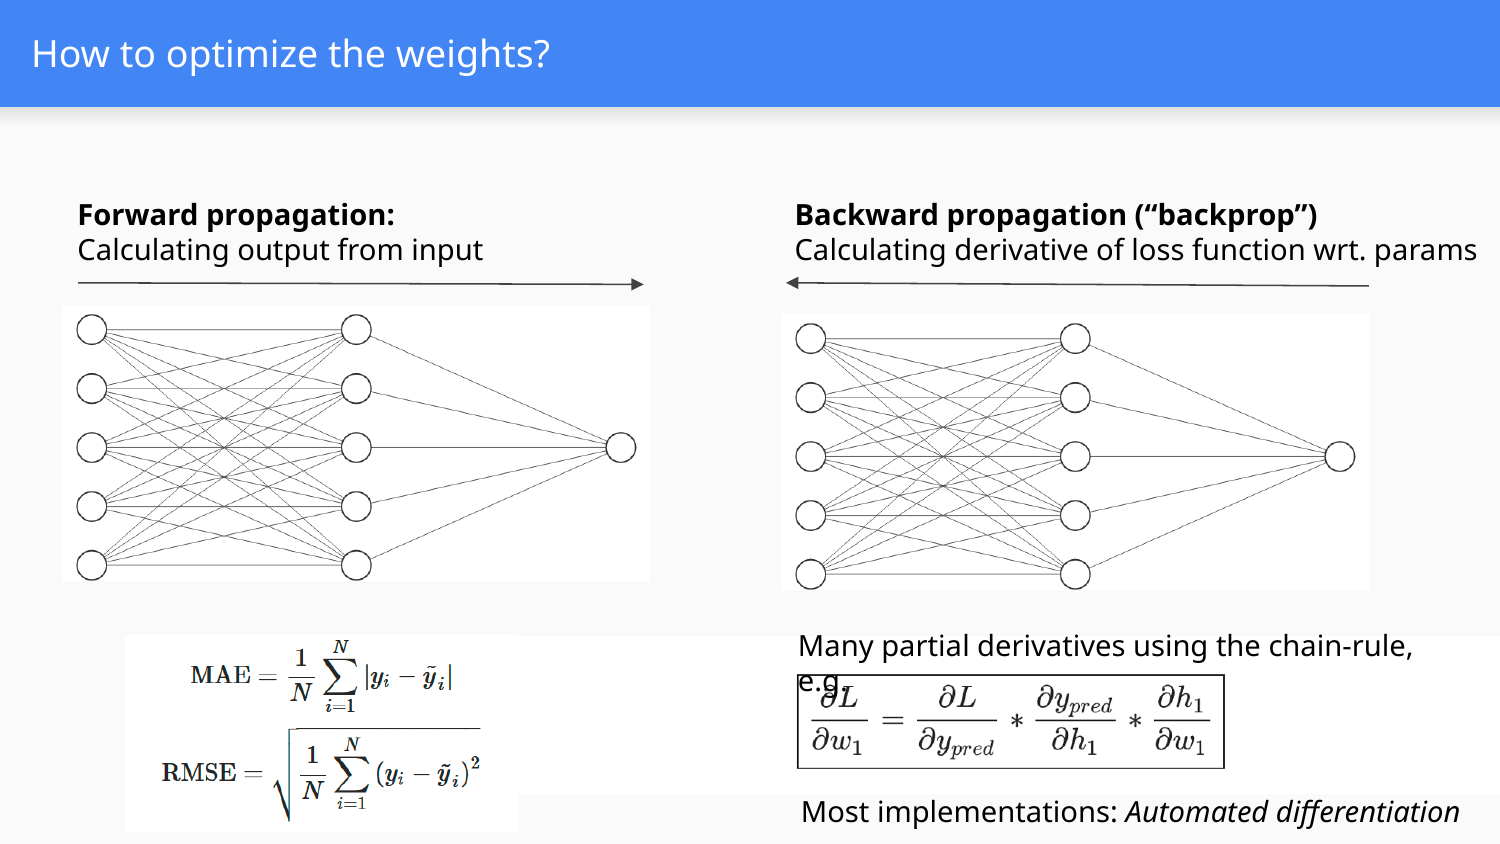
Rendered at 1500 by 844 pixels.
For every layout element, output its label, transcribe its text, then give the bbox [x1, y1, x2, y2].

text_box Most implementations: Automated differentiation [785, 778, 1500, 844]
picture [826, 679, 835, 689]
title How to optimize the weights? [16, 2, 1464, 102]
text_box Forward propagation: Calculating output from input [62, 181, 680, 280]
picture [781, 314, 1369, 590]
picture [125, 635, 1500, 832]
text_box Many partial derivatives using the chain-rule, e.g. [782, 612, 1457, 679]
text_box Backward propagation (“backprop”) Calculating derivative of loss function wrt. params [779, 181, 1500, 280]
picture [62, 305, 650, 581]
